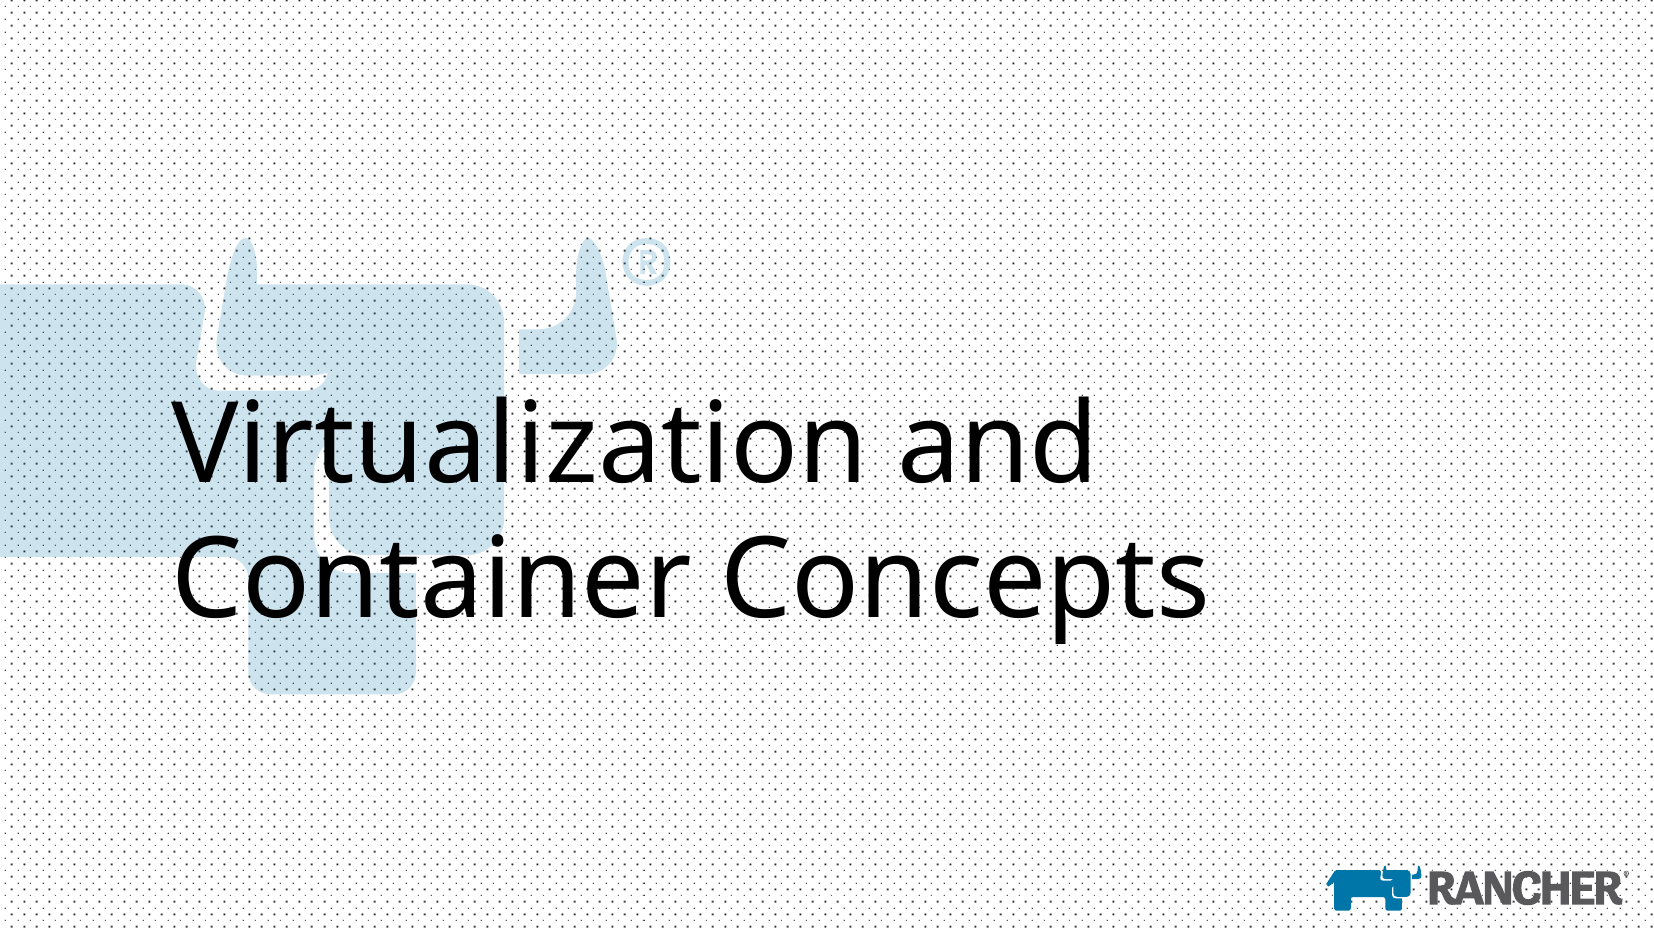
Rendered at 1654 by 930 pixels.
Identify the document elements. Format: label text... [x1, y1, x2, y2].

title Virtualization and Container Concepts [156, 284, 1354, 648]
picture [0, 0, 1654, 930]
